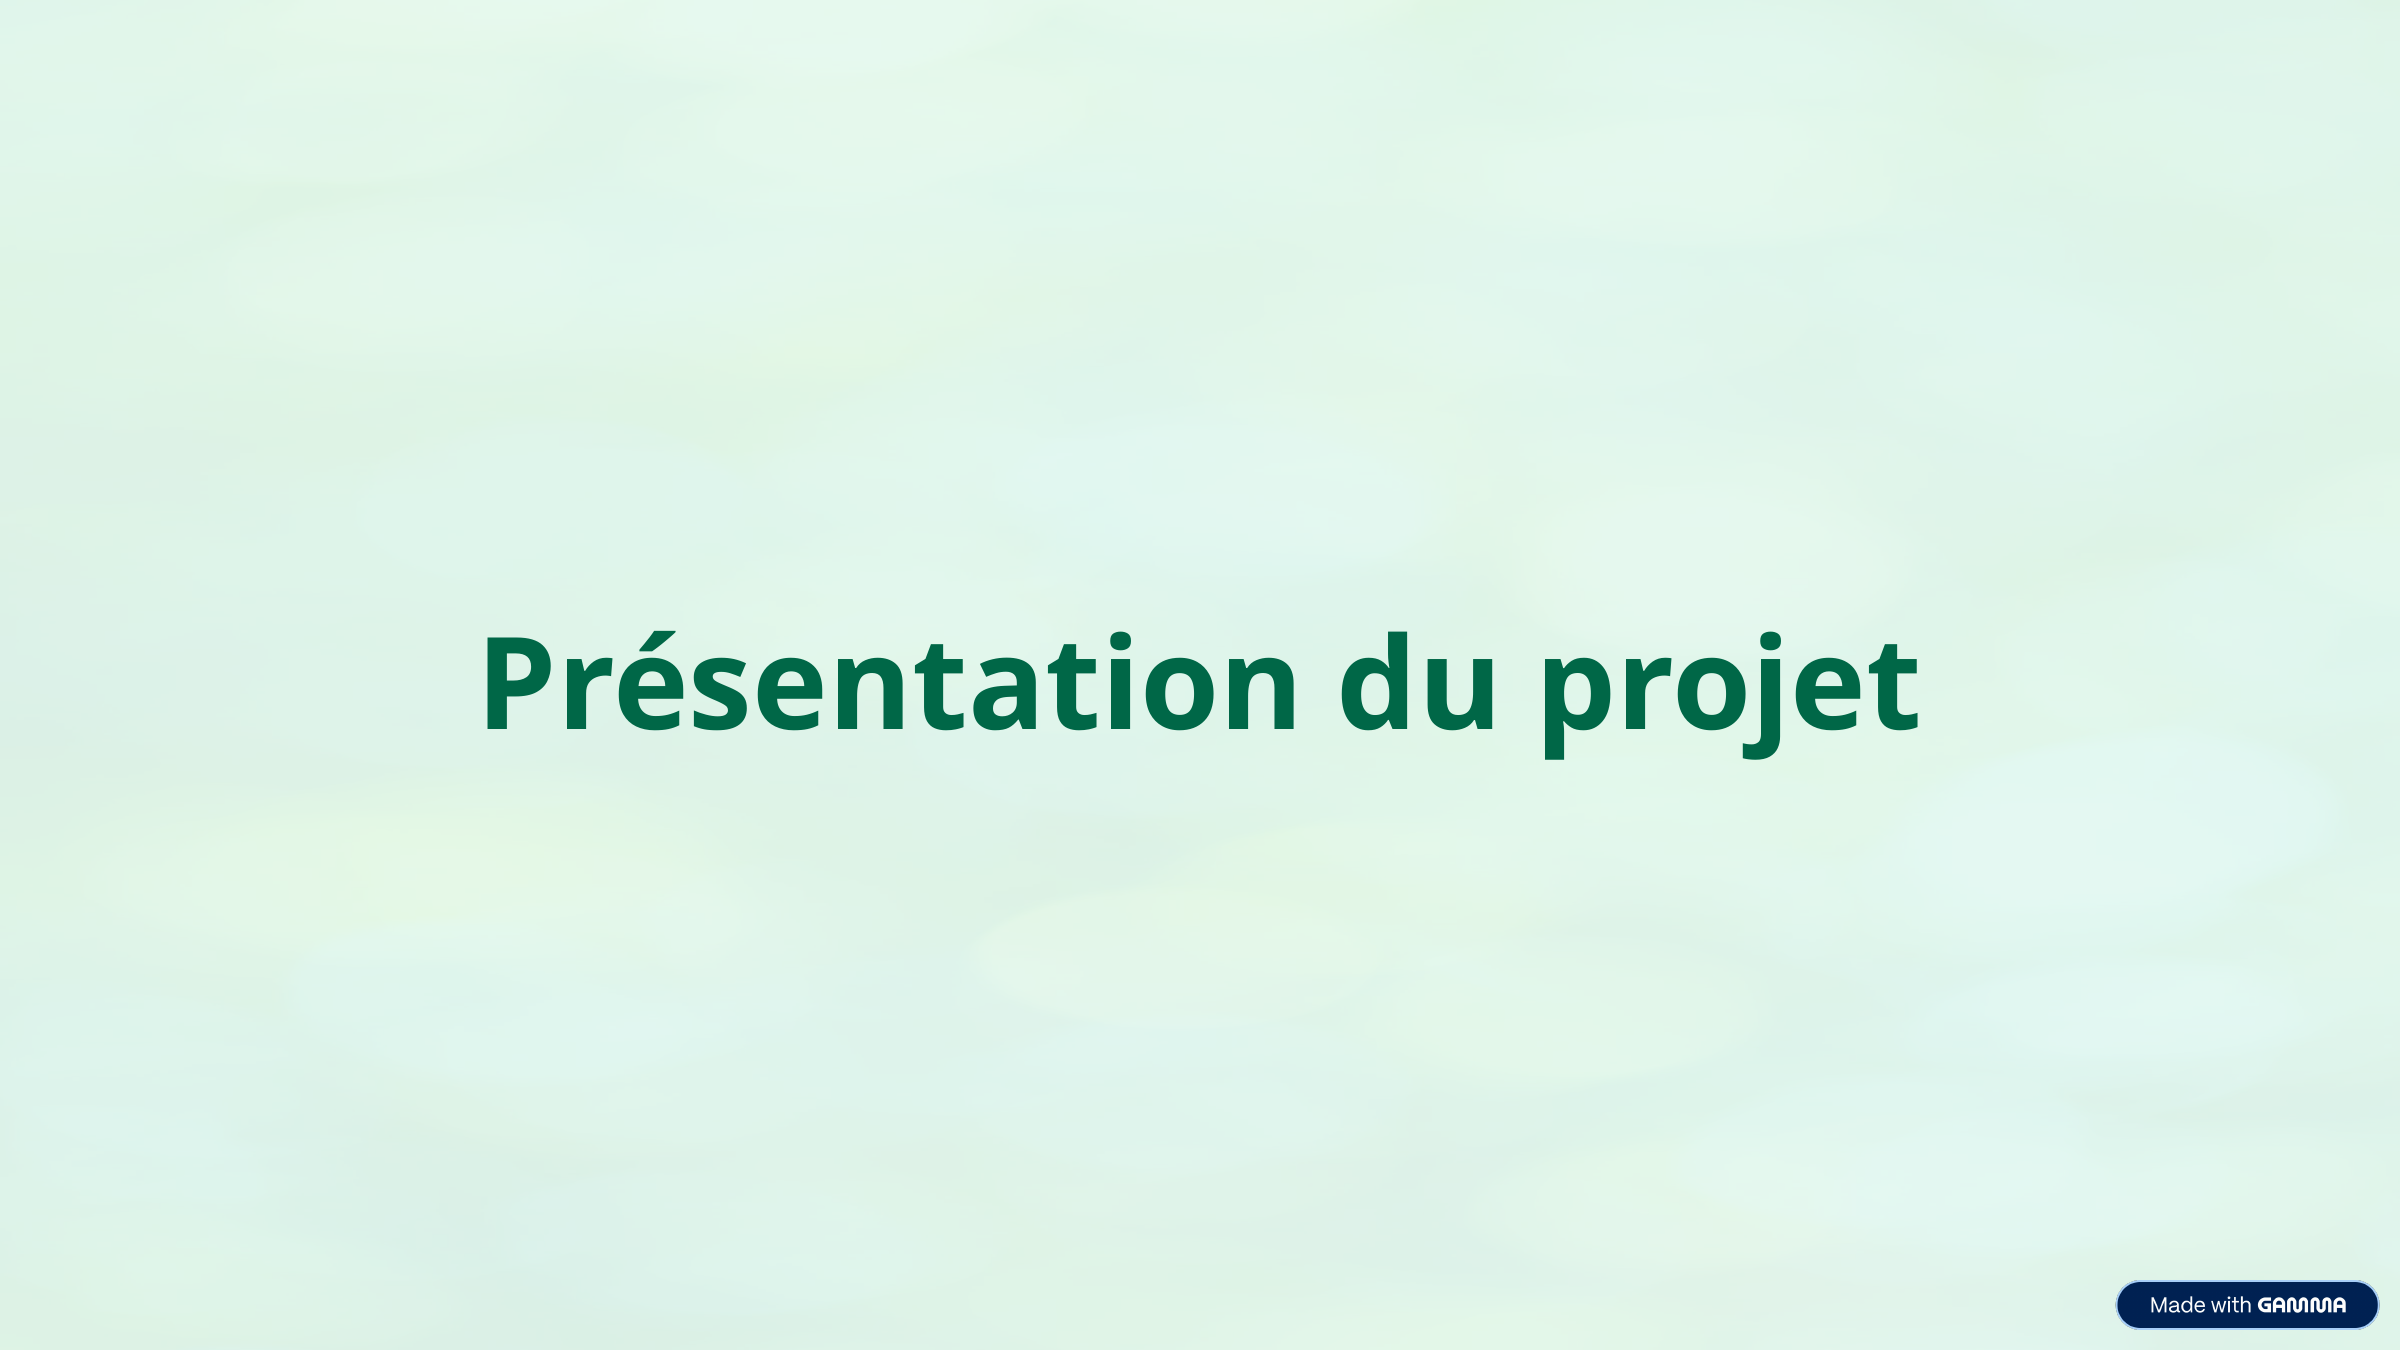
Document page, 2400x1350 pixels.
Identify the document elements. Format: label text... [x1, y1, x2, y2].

picture [2106, 1271, 2389, 1339]
text_box Présentation du projet [467, 594, 1933, 756]
text_box Présentation du projet [1564, 673, 1591, 715]
